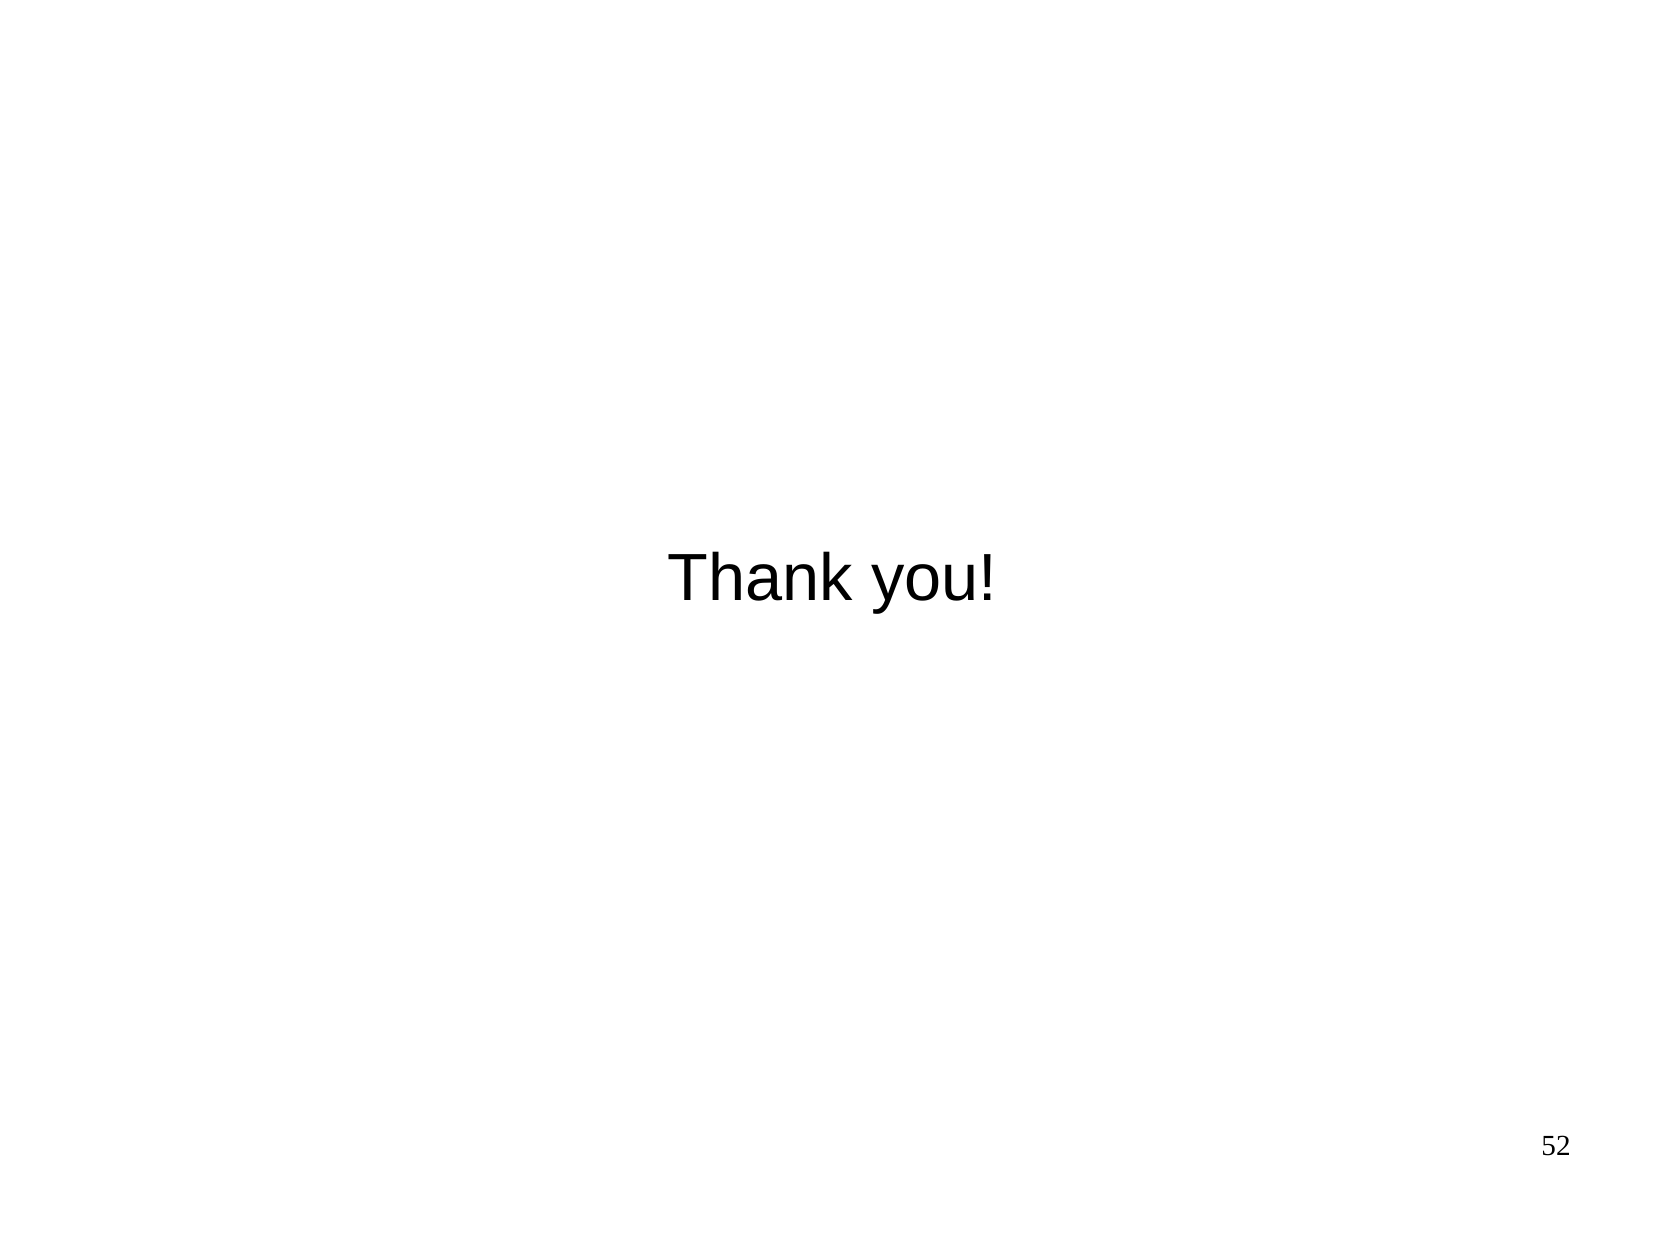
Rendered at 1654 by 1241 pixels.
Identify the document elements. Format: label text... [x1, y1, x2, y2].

title Thank you! [90, 526, 1576, 628]
